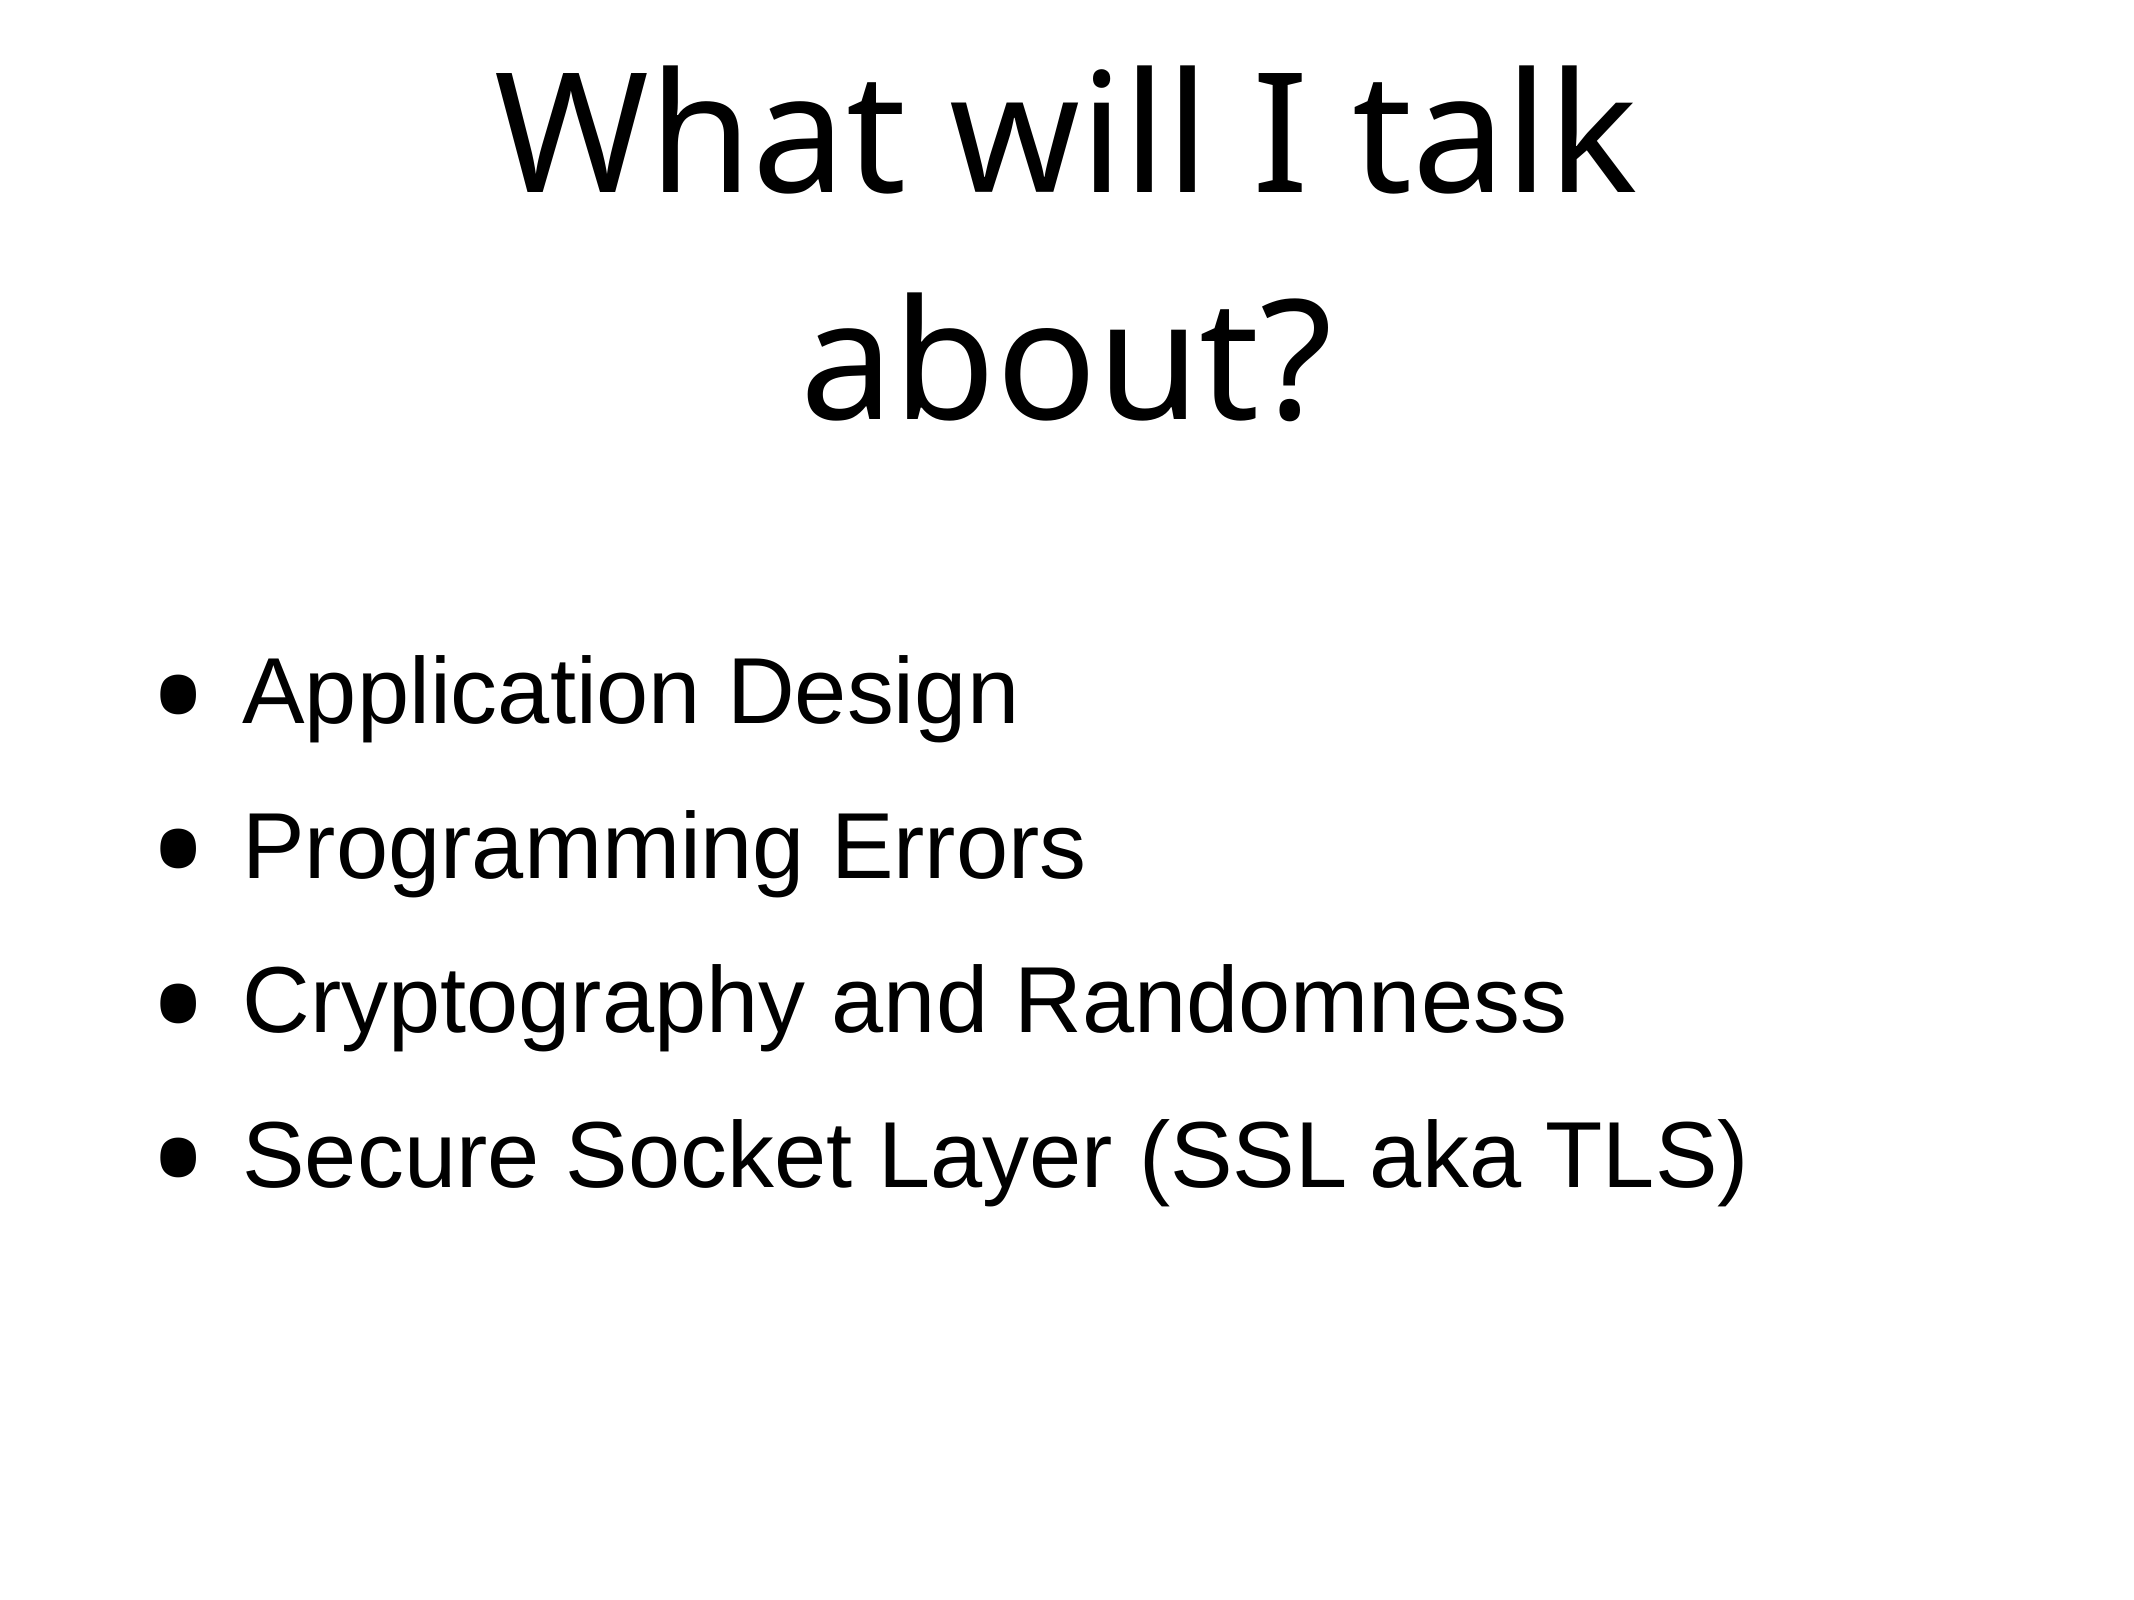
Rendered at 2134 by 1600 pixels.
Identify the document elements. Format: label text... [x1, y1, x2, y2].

list Application Design Programming Errors Cryptography and Randomness Secure Socket Layer (SSL aka TLS) [88, 454, 2038, 1392]
title What will I talk about? [208, 41, 1925, 442]
